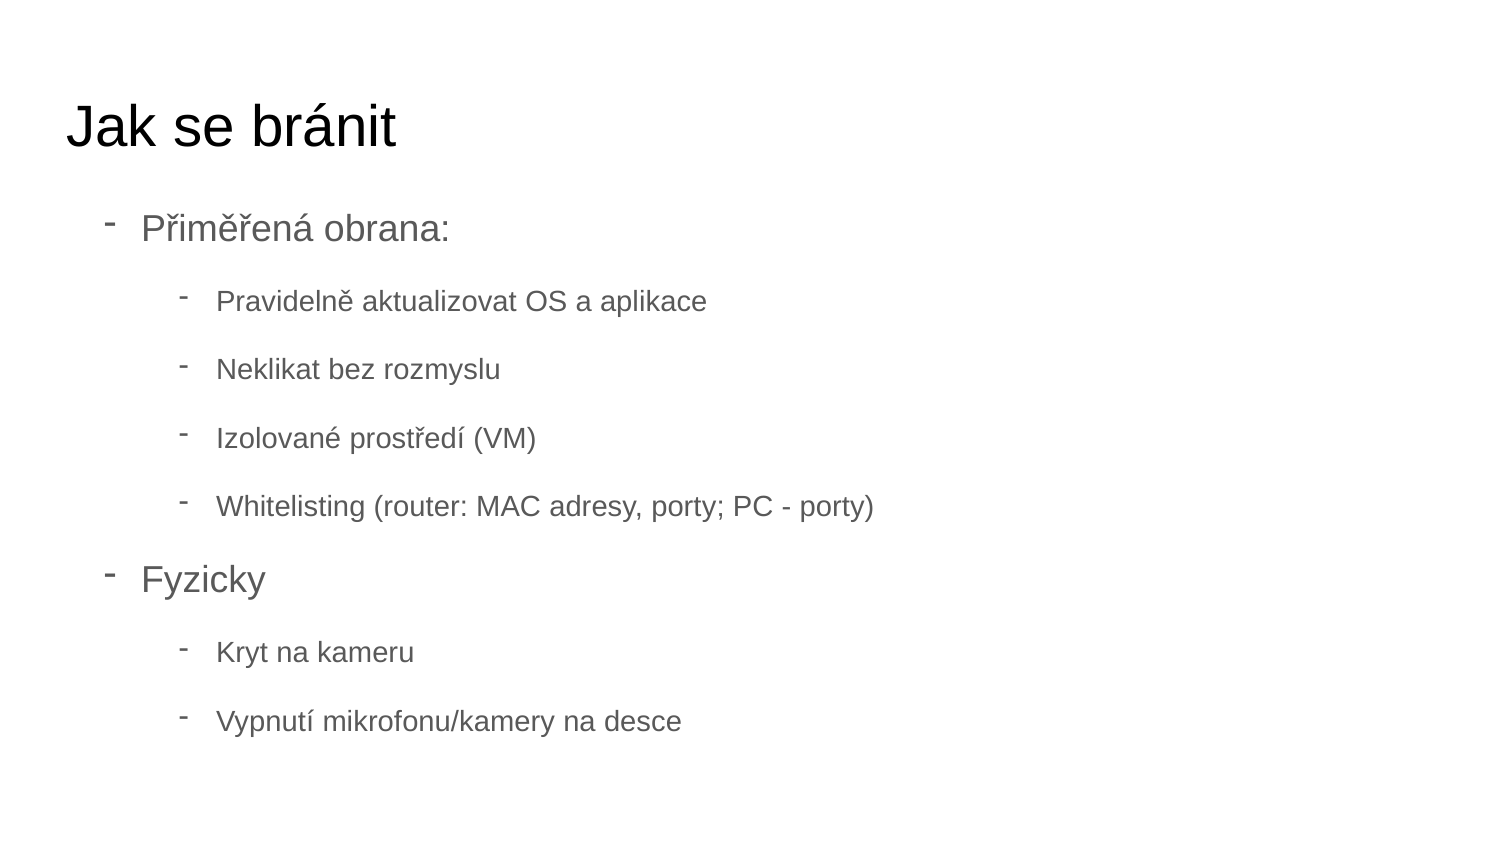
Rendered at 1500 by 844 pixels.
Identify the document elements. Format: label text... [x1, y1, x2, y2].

title Jak se bránit [51, 72, 1449, 167]
list Přiměřená obrana: Pravidelně aktualizovat OS a aplikace Neklikat bez rozmyslu Izolované prostředí (VM) Whitelisting (router: MAC adresy, porty; PC - porty) Fyzicky Kryt na kameru Vypnutí mikrofonu/kamery na desce [51, 189, 1449, 750]
